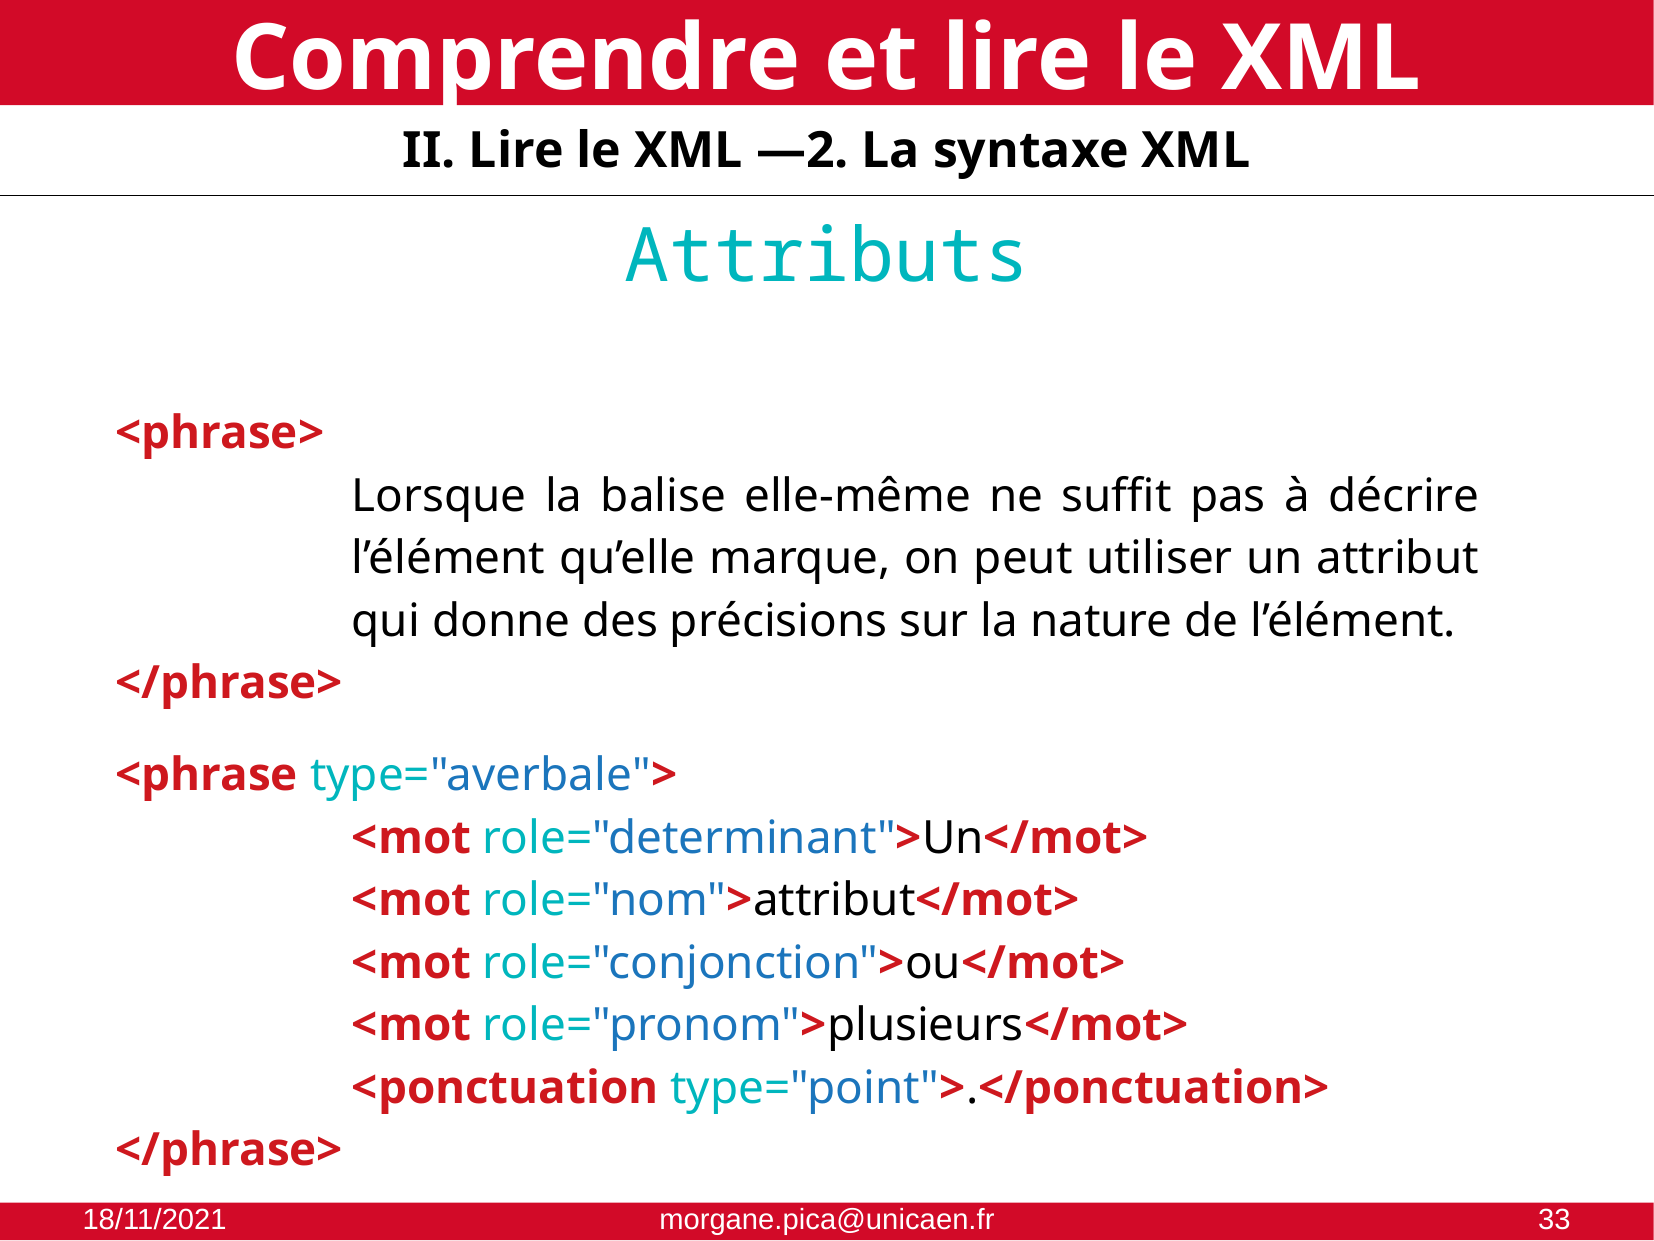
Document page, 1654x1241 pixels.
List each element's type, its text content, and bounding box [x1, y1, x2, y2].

text_box Attributs [161, 193, 1493, 284]
text_box <phrase> Lorsque la balise elle-même ne suffit pas à décrire l’élément qu’elle marque, on peut utiliser un attribut qui donne des précisions sur la nature de l’élément. </phrase> <phrase type="averbale"> <mot role="determinant">Un</mot> <mot role="nom">attribut</mot> <mot role="conjonction">ou</mot> <mot role="pronom">plusieurs</mot> <ponctuation type="point">.</ponctuation> </phrase> [100, 392, 1553, 1097]
title II. Lire le XML —2. La syntaxe XML [0, 106, 1654, 191]
title Comprendre et lire le XML [0, 0, 1654, 106]
